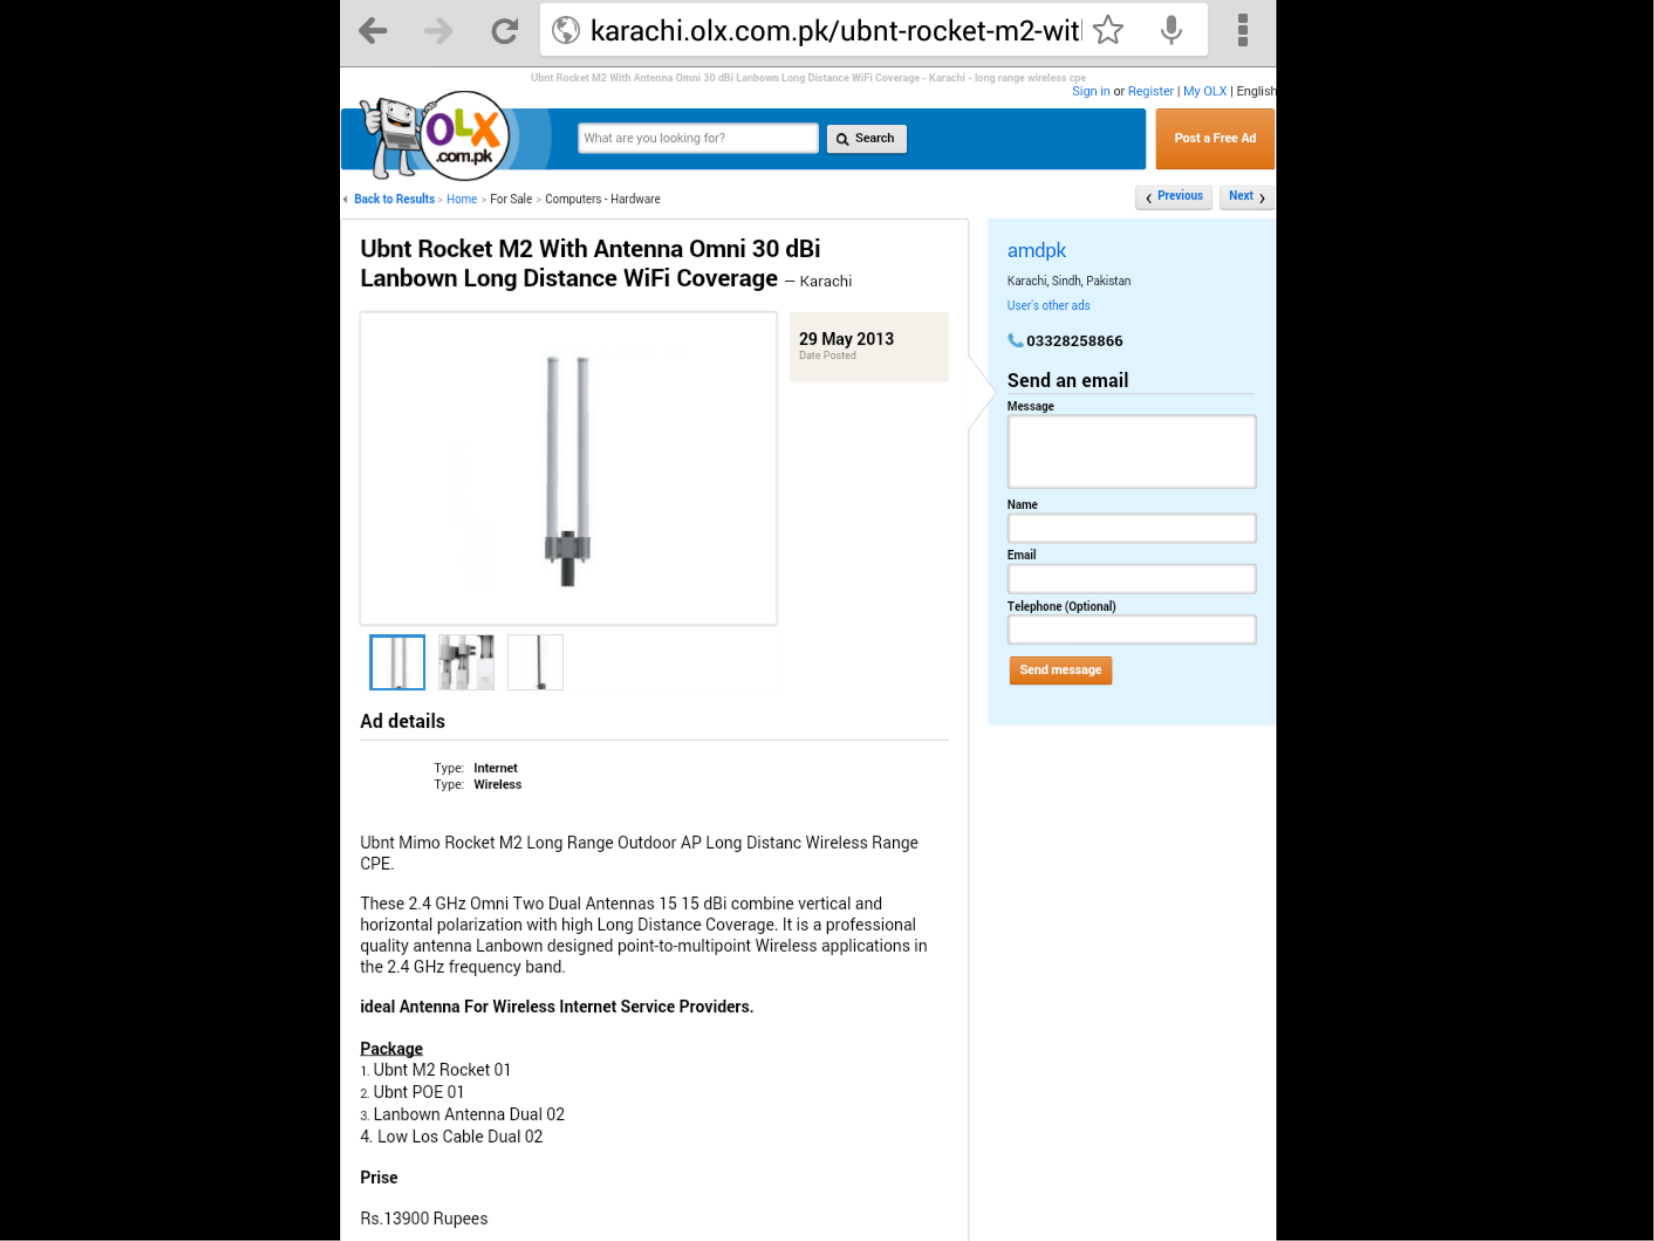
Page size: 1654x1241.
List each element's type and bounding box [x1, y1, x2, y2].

text_box [0, 0, 340, 1241]
text_box [1277, 0, 1654, 1241]
picture [340, 0, 1277, 1241]
